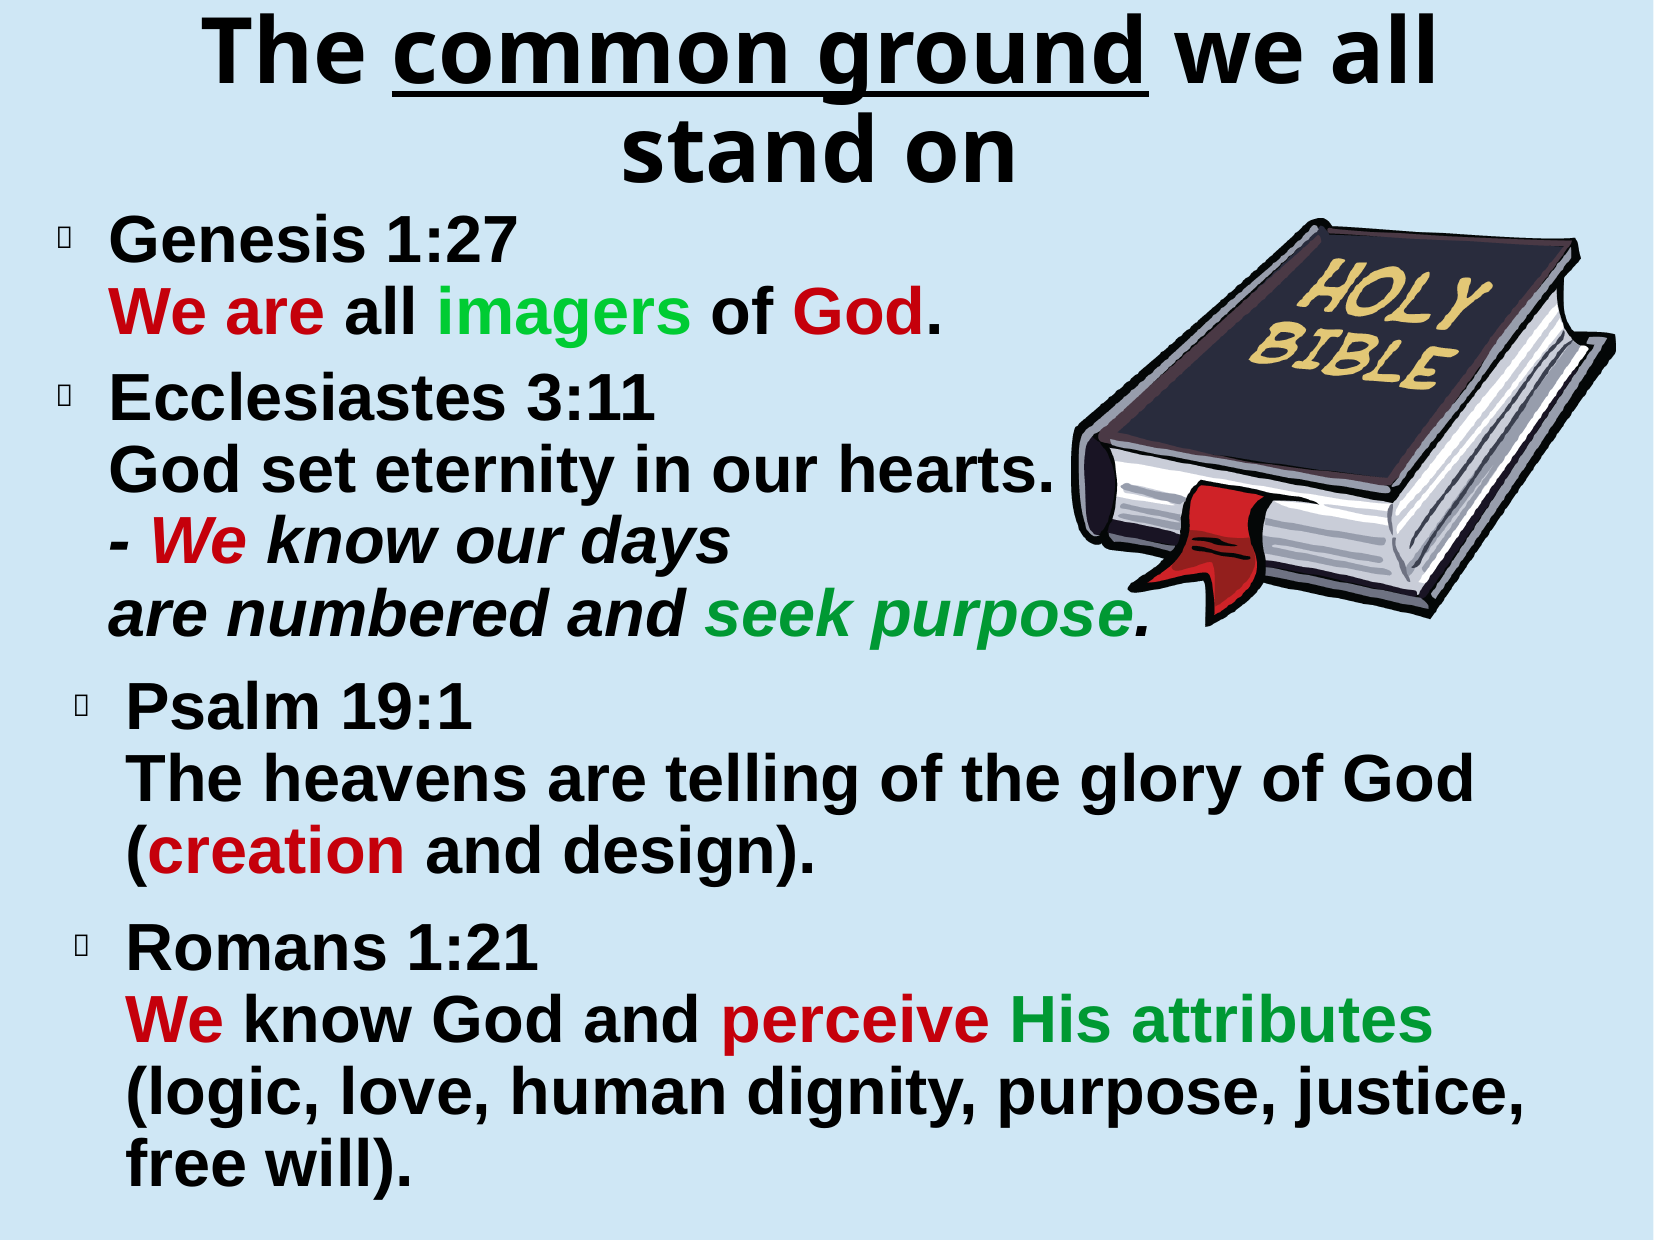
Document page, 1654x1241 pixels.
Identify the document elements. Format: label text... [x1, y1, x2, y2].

list Psalm 19:1 The heavens are telling of the glory of God (creation and design). [54, 672, 1565, 902]
picture [1071, 218, 1616, 627]
list Genesis 1:27 We are all imagers of God. [37, 204, 1378, 362]
list Ecclesiastes 3:11 God set eternity in our hearts. - We know our days are numbered and seek purpose. [37, 362, 1515, 661]
title The common ground we all stand on [76, 0, 1565, 207]
list Romans 1:21 We know God and perceive His attributes (logic, love, human dignity, purpose, justice, free will). [54, 913, 1604, 1216]
